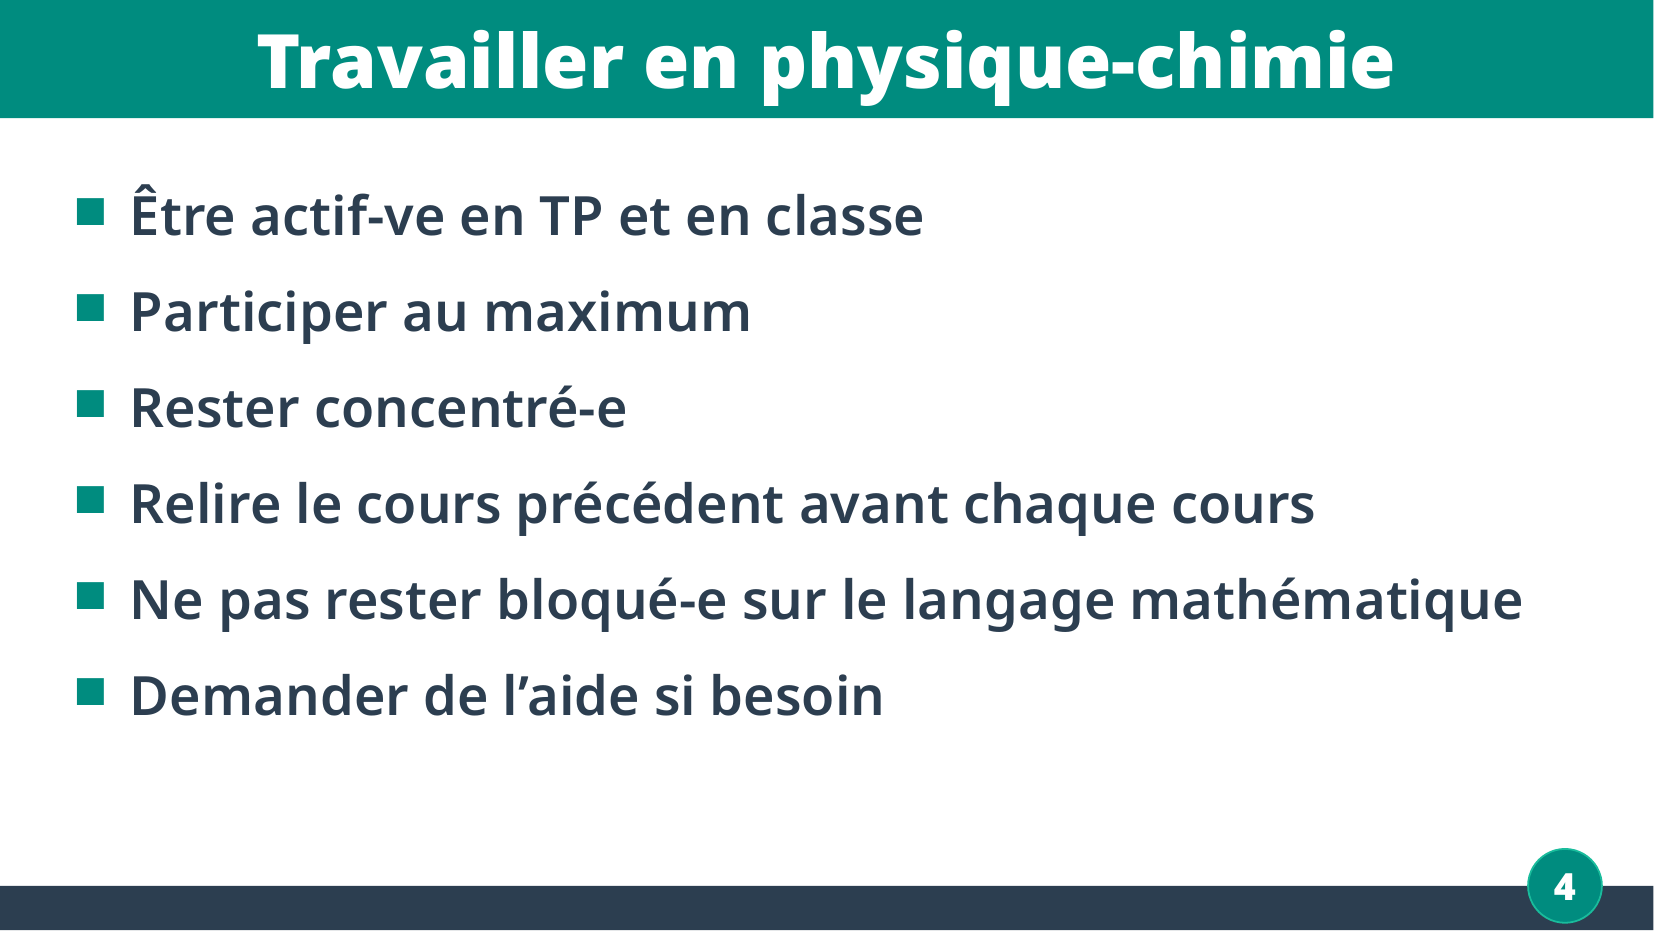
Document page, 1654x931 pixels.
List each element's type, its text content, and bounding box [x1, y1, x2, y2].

title Travailler en physique-chimie [59, 0, 1595, 118]
list Être actif-ve en TP et en classe Participer au maximum Rester concentré-e Relire le cours précédent avant chaque cours Ne pas rester bloqué-e sur le langage mathématique Demander de l’aide si besoin [59, 177, 1595, 864]
